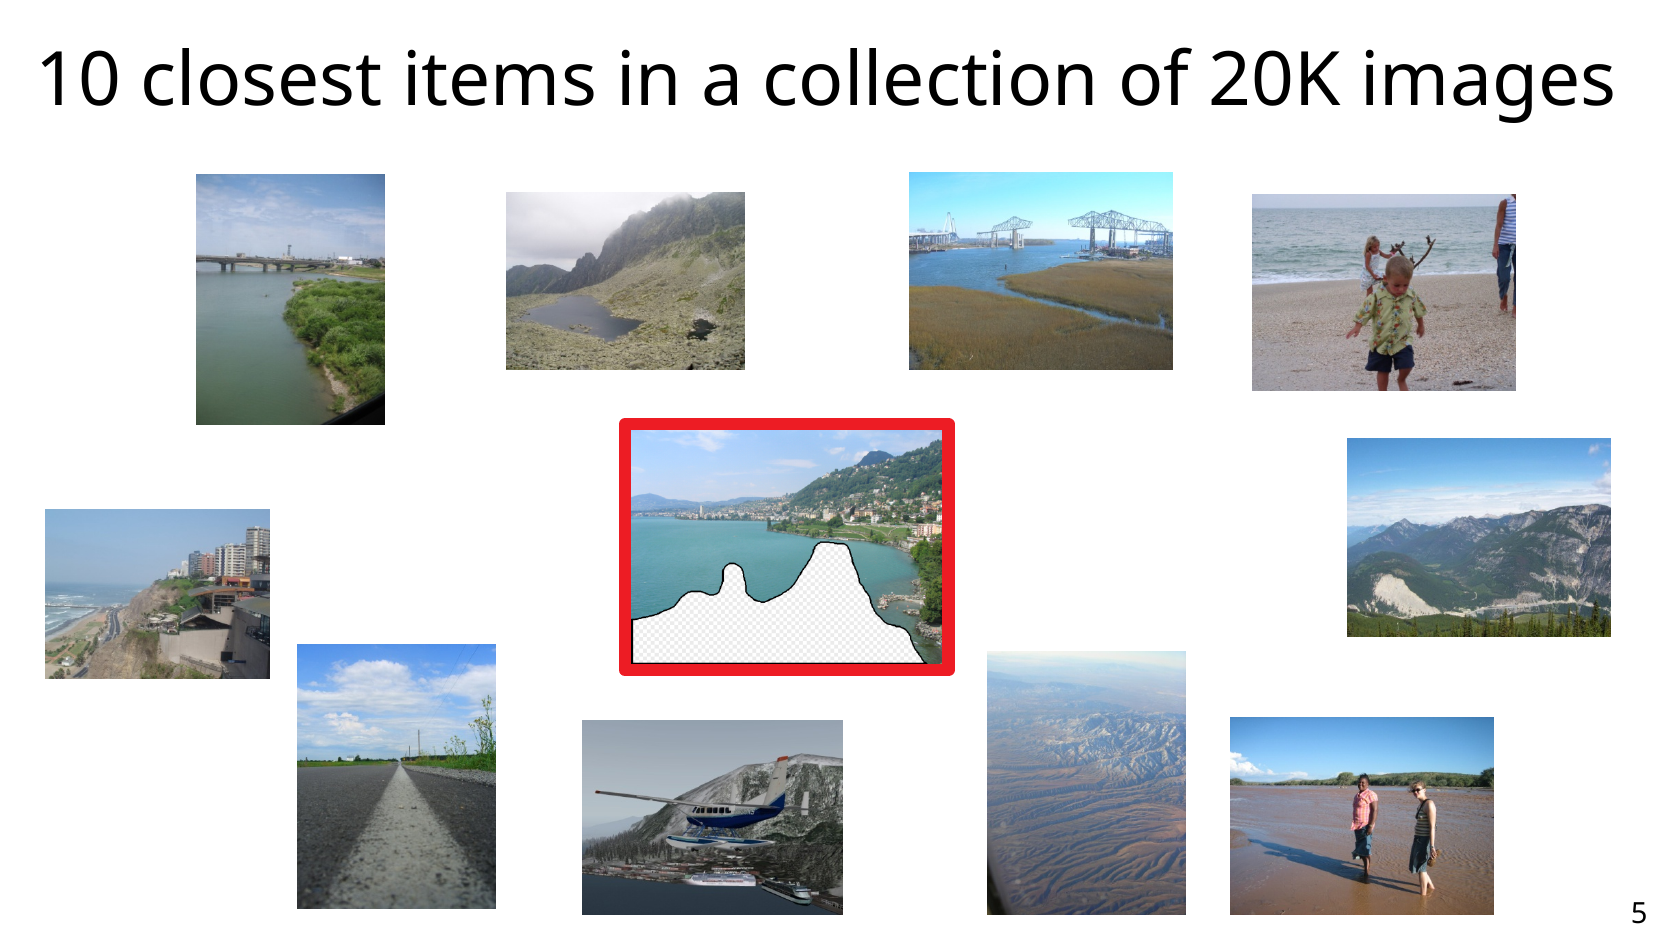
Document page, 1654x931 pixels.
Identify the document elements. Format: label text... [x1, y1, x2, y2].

picture [582, 720, 843, 916]
picture [631, 430, 943, 664]
picture [45, 509, 270, 679]
picture [196, 174, 385, 425]
picture [297, 644, 496, 909]
picture [987, 651, 1186, 916]
picture [506, 192, 745, 371]
picture [1347, 438, 1611, 638]
picture [1230, 717, 1494, 916]
title 10 closest items in a collection of 20K images [0, 1, 1654, 151]
picture [1252, 194, 1516, 391]
picture [909, 172, 1173, 371]
